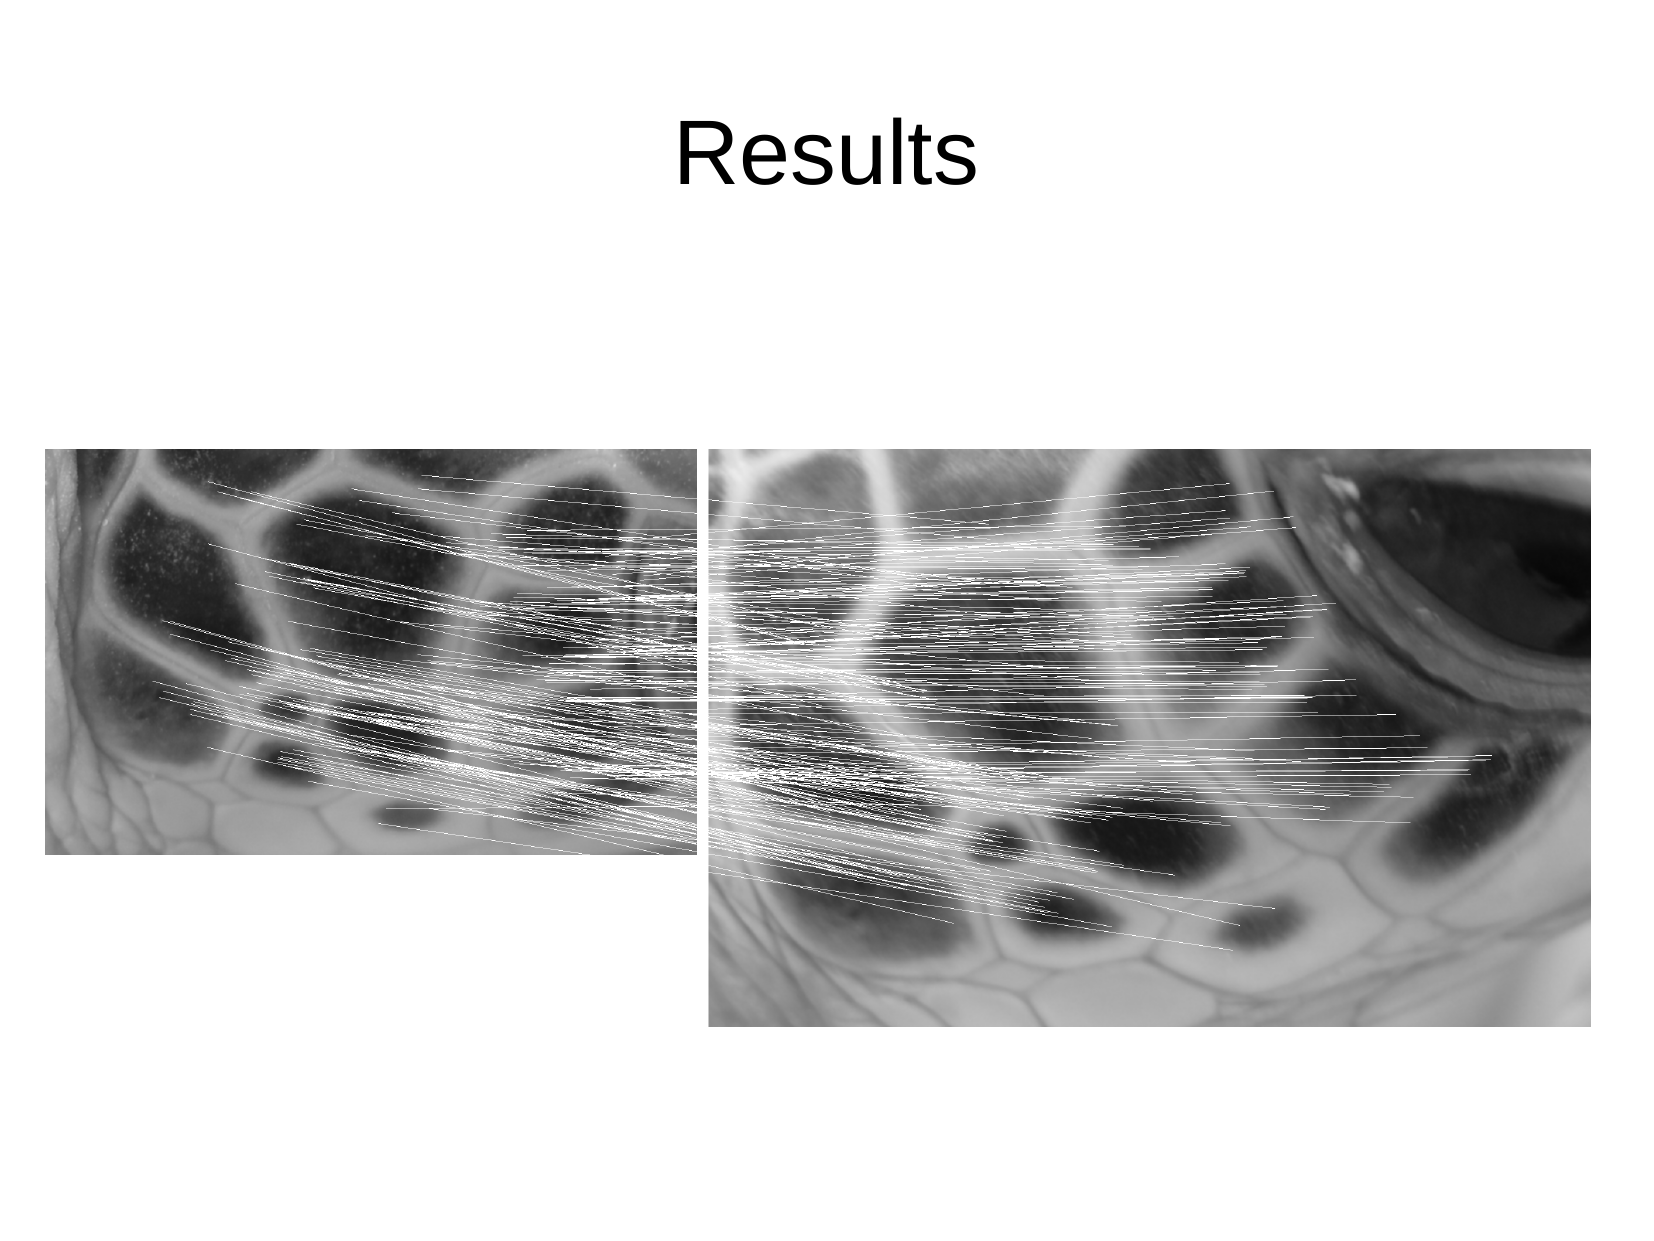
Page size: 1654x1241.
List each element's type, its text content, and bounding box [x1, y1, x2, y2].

picture [45, 449, 1591, 1027]
title Results [82, 49, 1571, 257]
